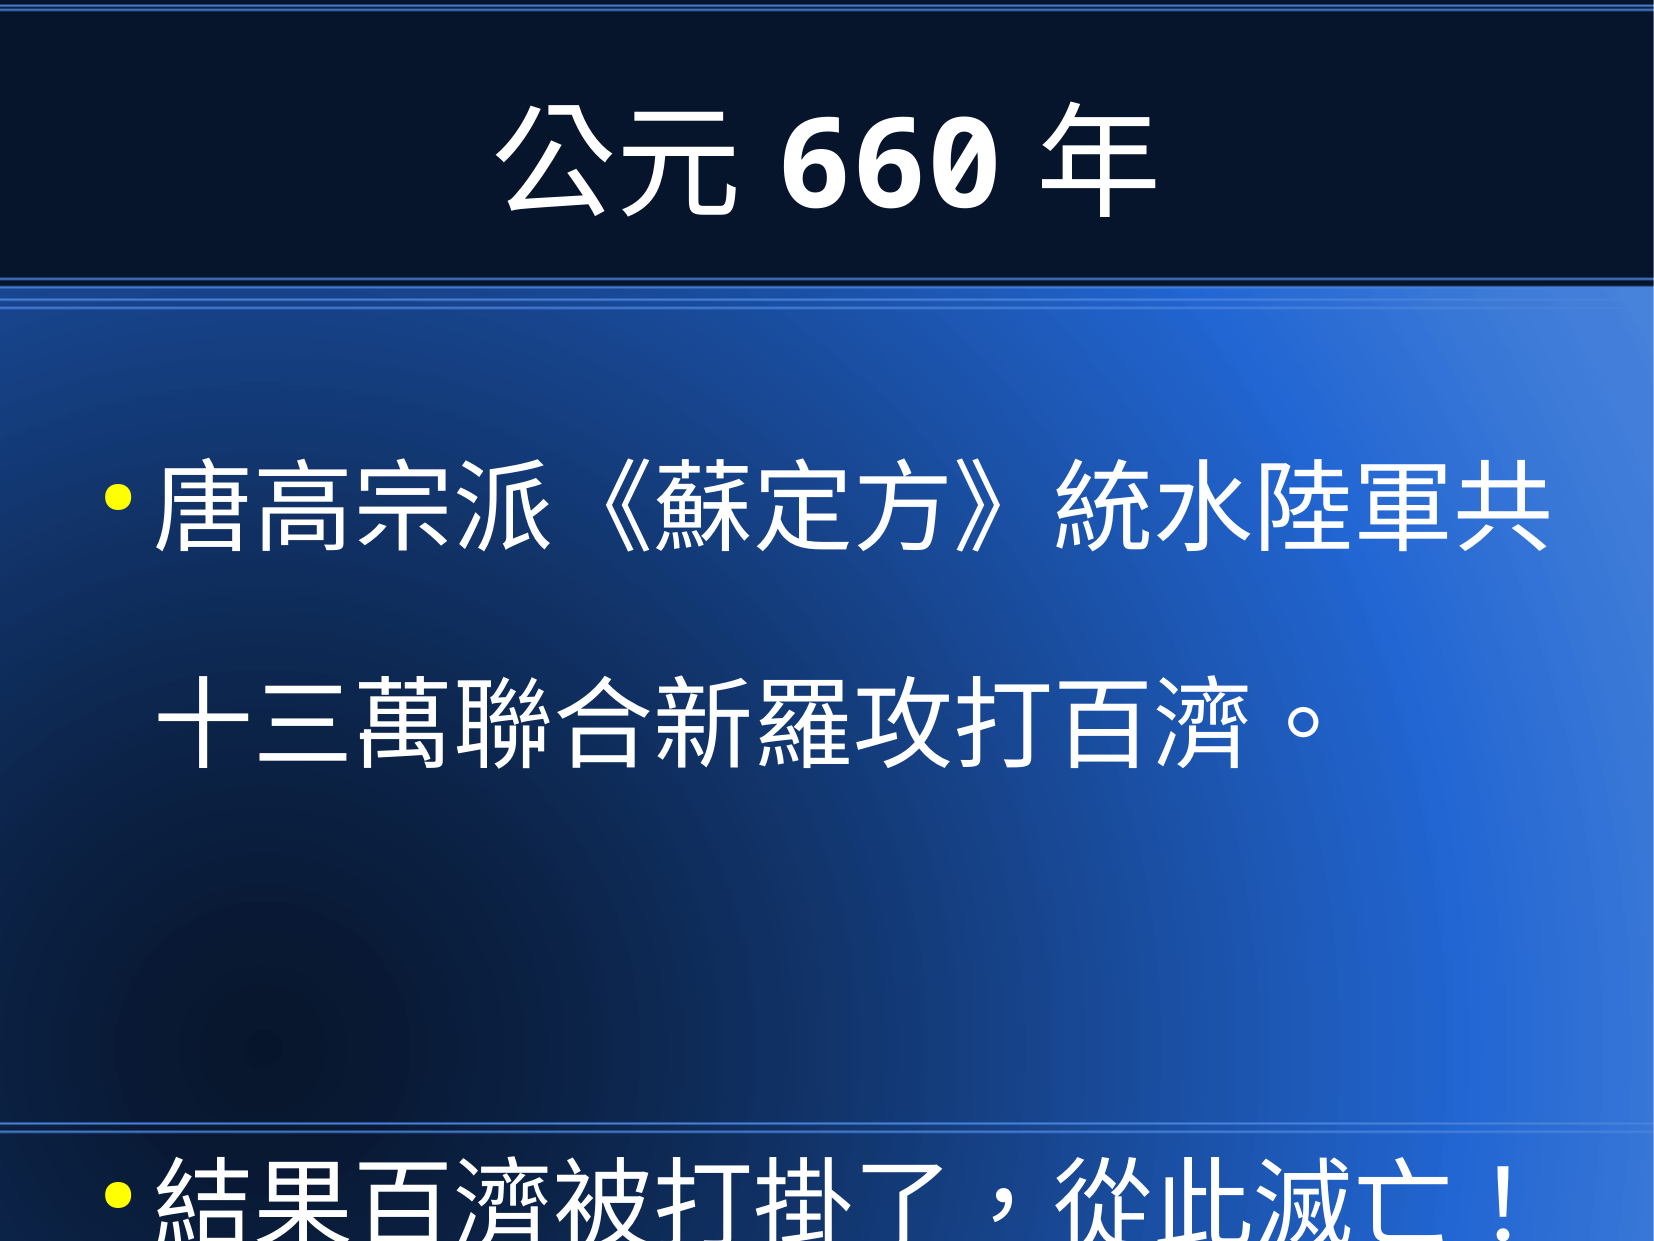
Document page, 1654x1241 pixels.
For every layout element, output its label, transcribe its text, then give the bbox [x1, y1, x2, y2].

list 唐高宗派《蘇定方》統水陸軍共十三萬聯合新羅攻打百濟。 結果百濟被打掛了，從此滅亡！ [82, 355, 1571, 1241]
title 公元660年 [82, 49, 1571, 257]
picture [0, 0, 1654, 1241]
